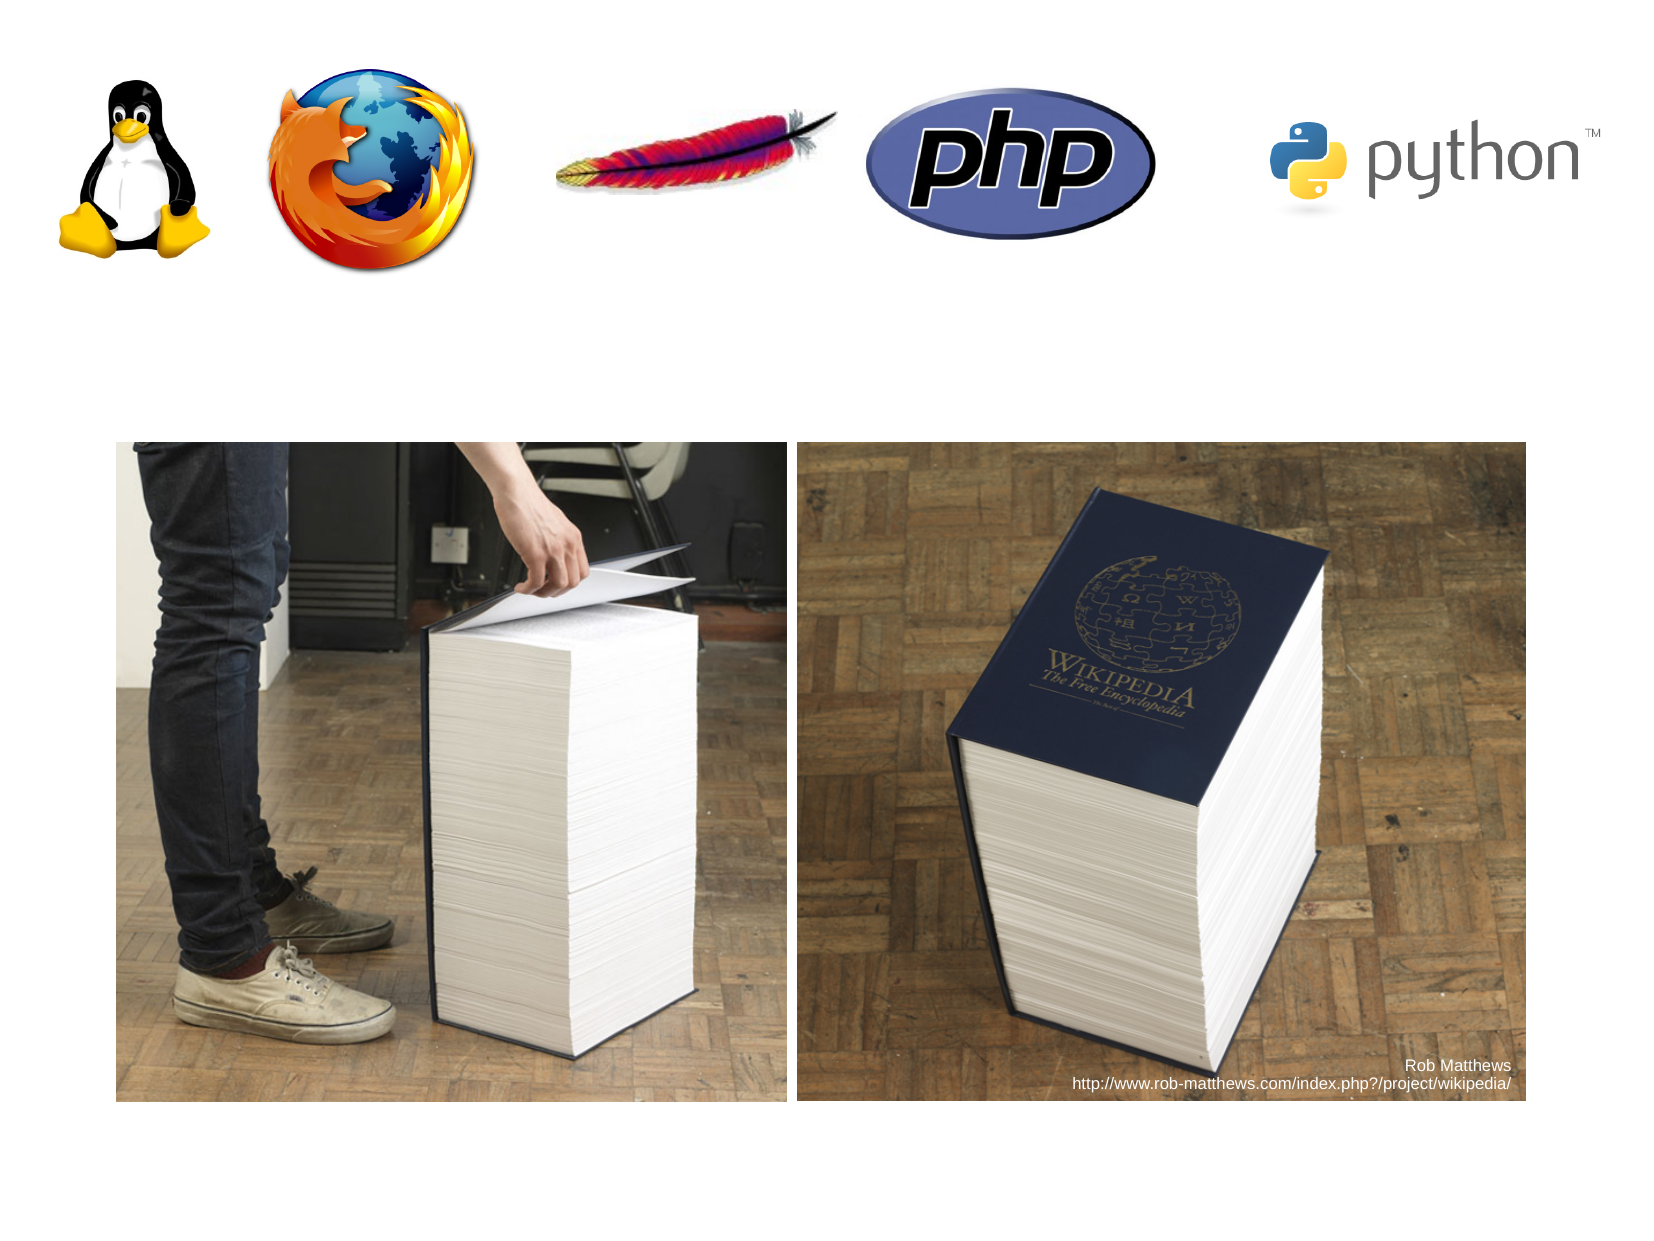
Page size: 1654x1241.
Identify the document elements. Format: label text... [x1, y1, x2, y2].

picture [797, 442, 1526, 1102]
picture [263, 69, 485, 282]
picture [116, 442, 787, 1102]
picture [556, 109, 838, 195]
picture [1215, 99, 1632, 240]
picture [854, 54, 1167, 273]
text_box Rob Matthews http://www.rob-matthews.com/index.php?/project/wikipedia/ [1001, 1050, 1527, 1109]
picture [35, 71, 232, 268]
